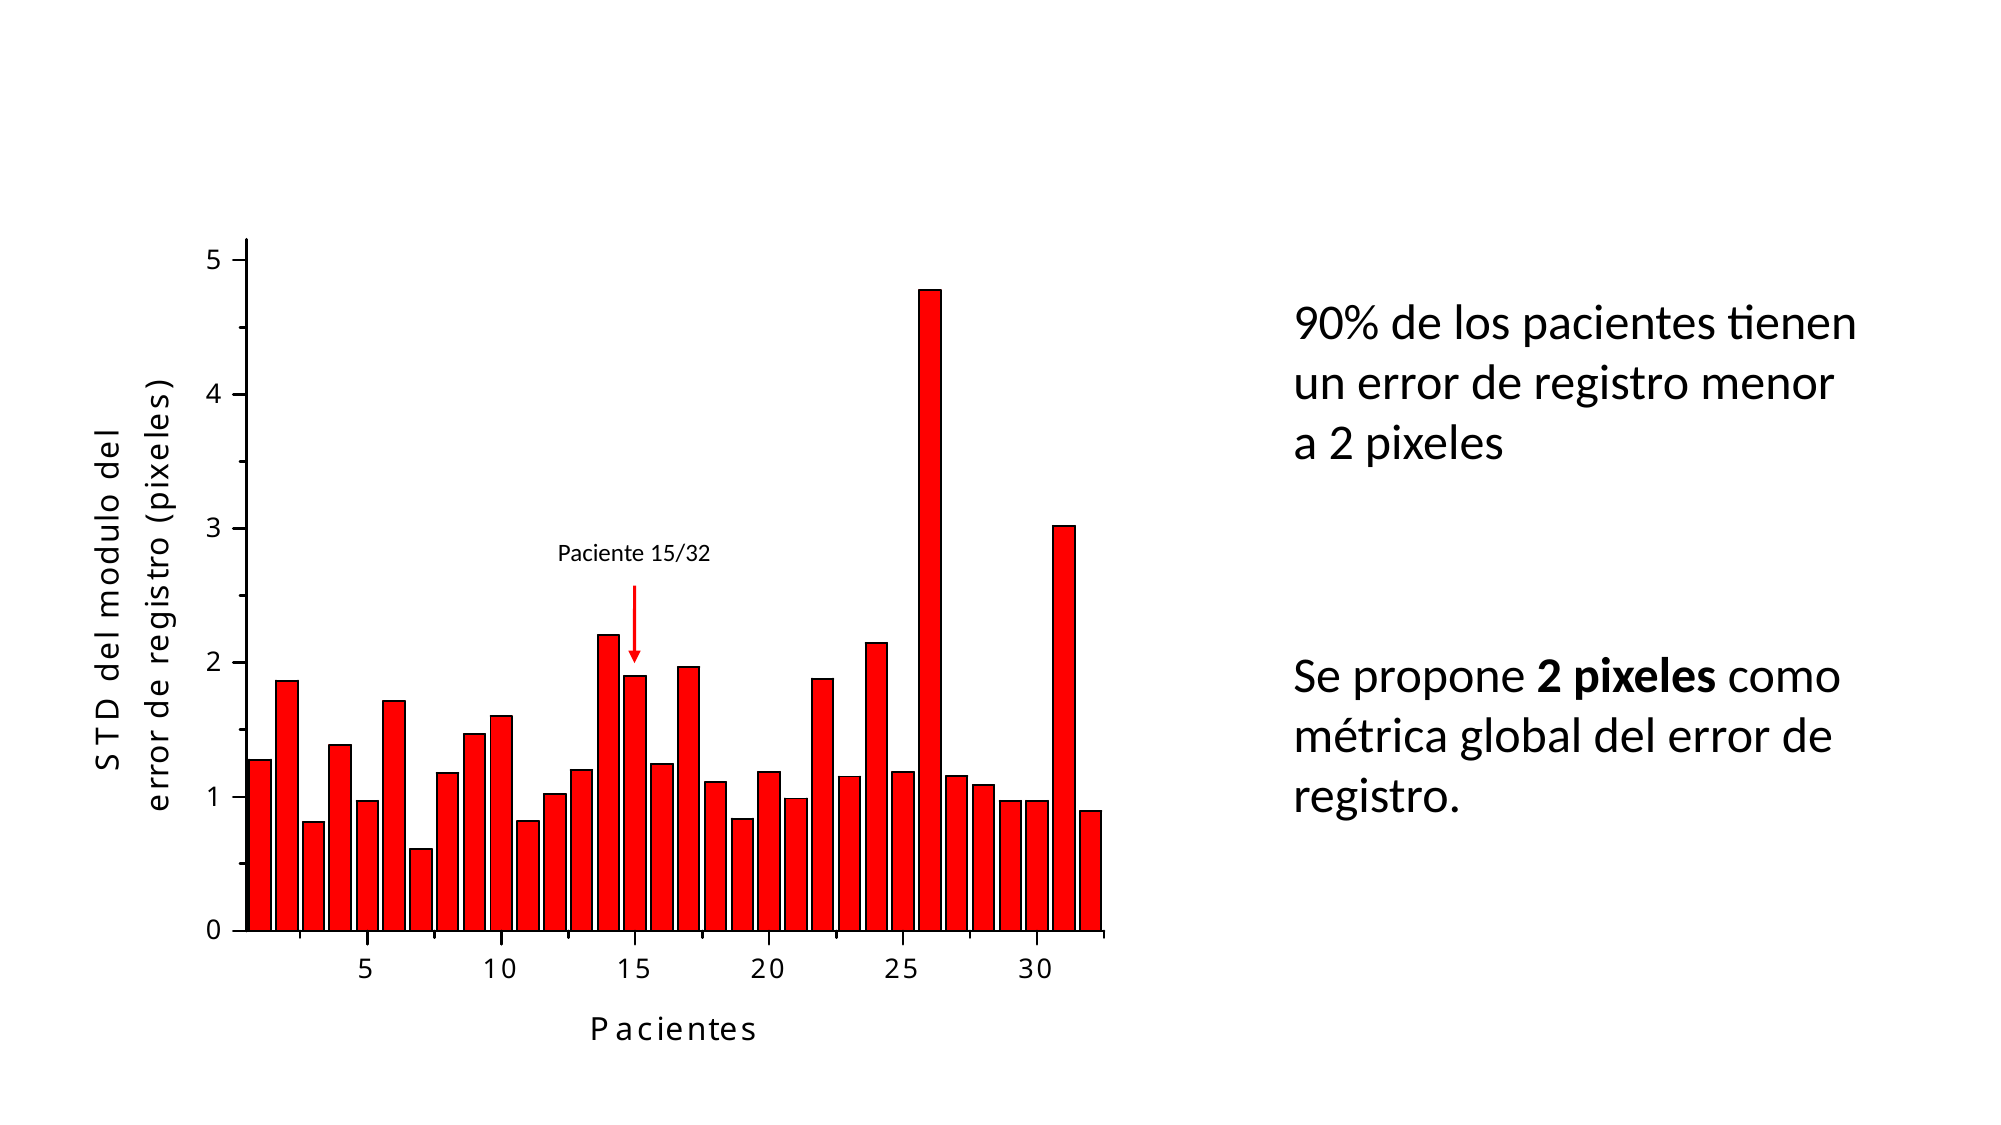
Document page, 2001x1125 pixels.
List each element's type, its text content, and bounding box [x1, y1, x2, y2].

text_box 90% de los pacientes tienen un error de registro menor a 2 pixeles [1278, 282, 1886, 478]
text_box Paciente 15/32 [543, 528, 727, 574]
text_box Se propone 2 pixeles como métrica global del error de registro. [1279, 635, 1886, 830]
picture [21, 127, 1279, 1091]
